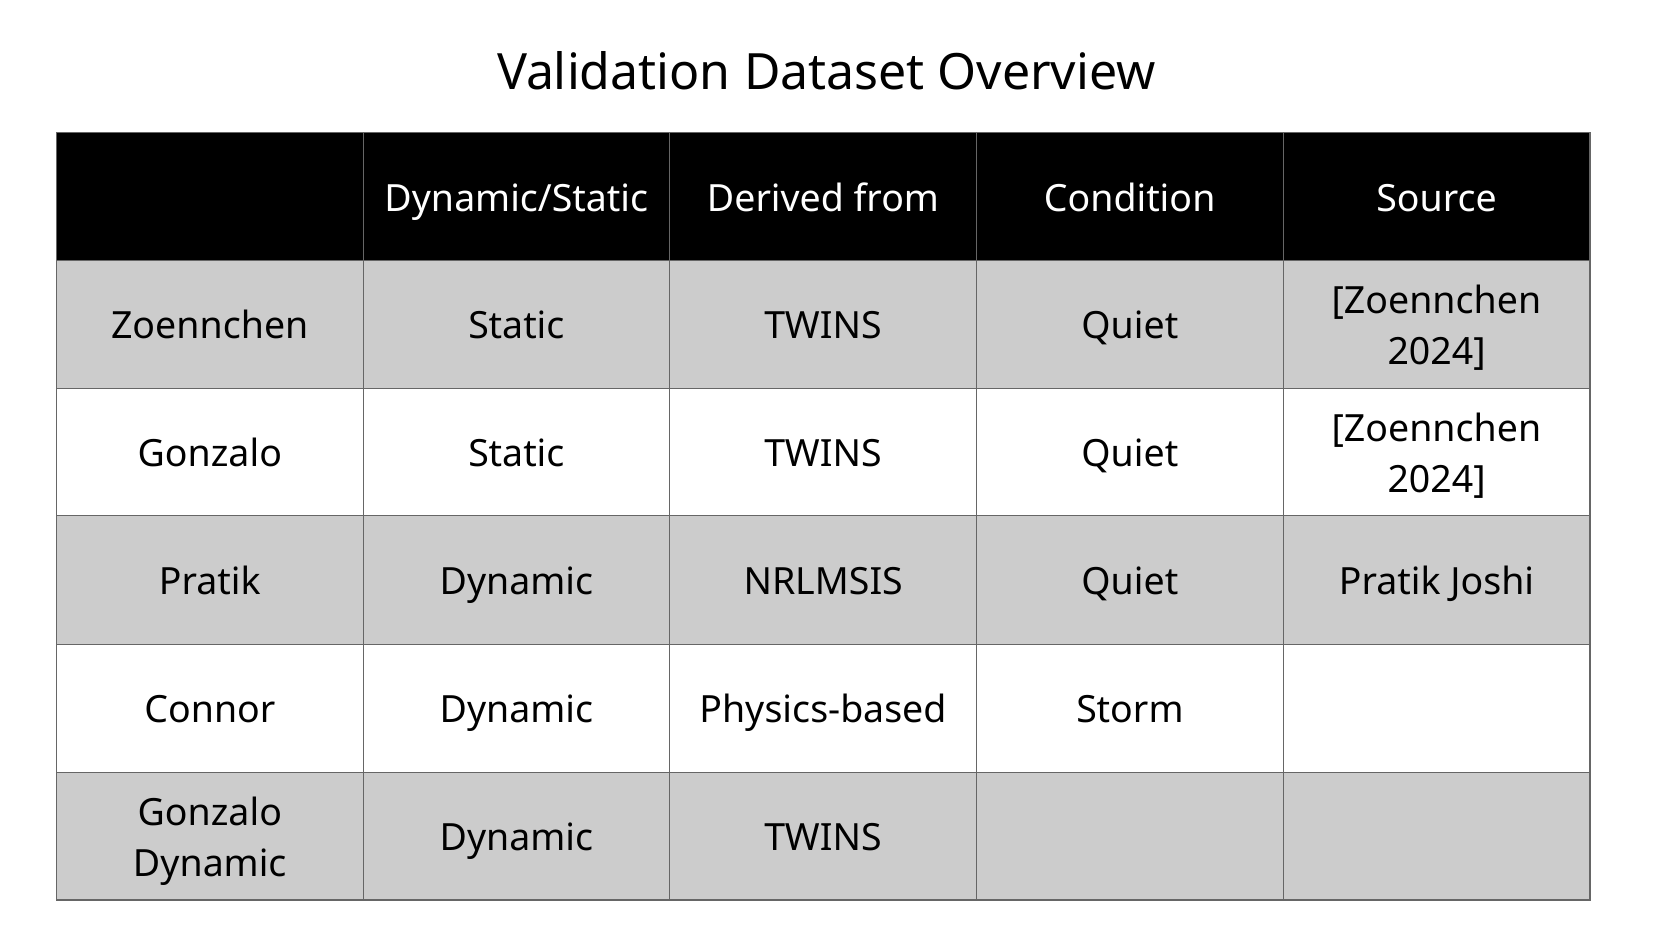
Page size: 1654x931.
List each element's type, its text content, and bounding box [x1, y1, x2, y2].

table_cell [1284, 773, 1589, 899]
table_cell TWINS [670, 389, 976, 515]
table_cell Dynamic [364, 645, 669, 772]
table_cell Pratik Joshi [1284, 516, 1589, 644]
table_cell Static [364, 389, 669, 515]
table_cell [Zoennchen 2024] [1284, 261, 1589, 388]
table_cell Quiet [977, 261, 1283, 388]
table_cell Connor [57, 645, 363, 772]
table_cell [977, 773, 1283, 899]
table_header Derived from [670, 133, 976, 260]
table_cell Pratik [57, 516, 363, 644]
table_cell Physics-based [670, 645, 976, 772]
table_header Source [1284, 133, 1589, 260]
table_cell TWINS [670, 773, 976, 899]
table_cell Gonzalo Dynamic [57, 773, 363, 899]
table_cell Storm [977, 645, 1283, 772]
table_cell Static [364, 261, 669, 388]
table_cell Quiet [977, 516, 1283, 644]
table_cell NRLMSIS [670, 516, 976, 644]
table_cell Zoennchen [57, 261, 363, 388]
table_cell TWINS [670, 261, 976, 388]
table_cell [Zoennchen 2024] [1284, 389, 1589, 515]
table_cell Gonzalo [57, 389, 363, 515]
title Validation Dataset Overview [82, 18, 1571, 122]
table_header Condition [977, 133, 1283, 260]
table_cell Quiet [977, 389, 1283, 515]
table_cell Dynamic [364, 516, 669, 644]
table_header Name [57, 133, 363, 260]
table_cell [1284, 645, 1589, 772]
table_cell Dynamic [364, 773, 669, 899]
table_header Dynamic/Static [364, 133, 669, 260]
